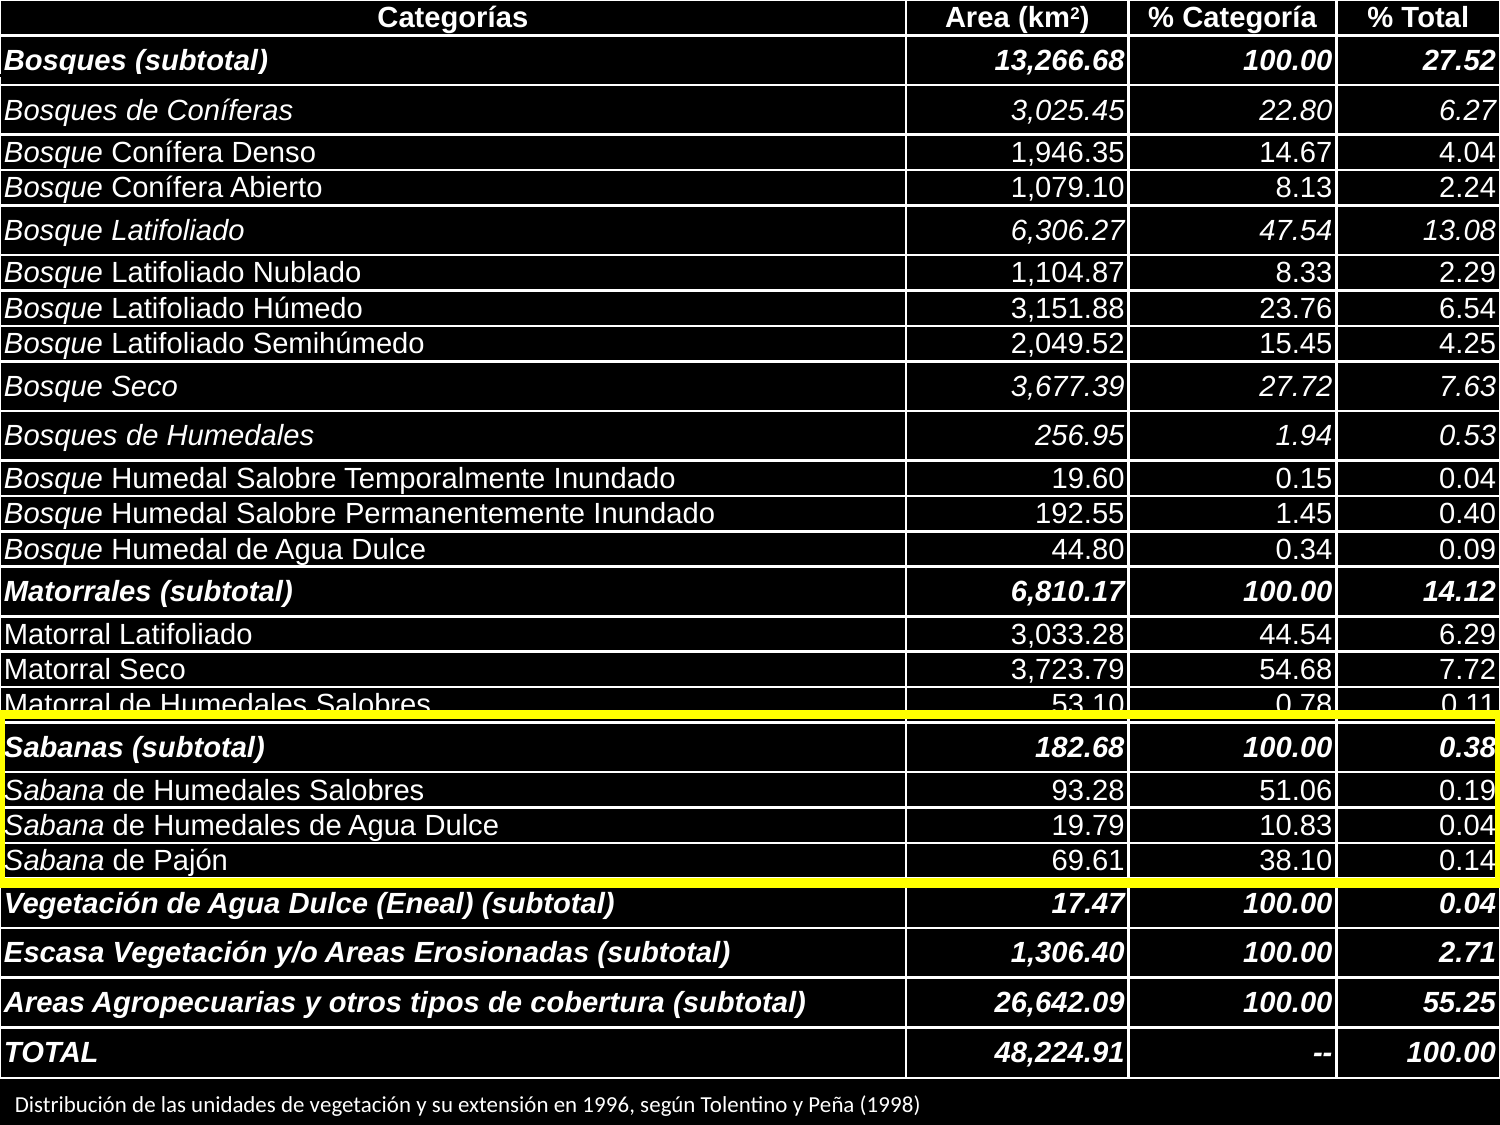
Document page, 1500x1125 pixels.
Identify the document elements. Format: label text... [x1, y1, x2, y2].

table_header Area (km2) [907, 1, 1127, 34]
table_cell 0.40 [1338, 497, 1499, 530]
table_cell 53.10 [1112, 696, 1120, 710]
table_cell 0.04 [1338, 462, 1499, 495]
table_cell Bosque Humedal Salobre Temporalmente Inundado [1, 462, 905, 495]
table_cell 0.34 [1130, 533, 1335, 565]
table_cell 0.11 [1445, 696, 1453, 710]
table_cell 13.08 [1338, 207, 1499, 254]
table_cell 1,104.87 [907, 256, 1127, 289]
table_cell 192.55 [907, 497, 1127, 530]
table_cell 8.13 [1130, 171, 1335, 204]
table_cell 7.63 [1338, 363, 1499, 410]
table_cell 100.00 [1338, 1029, 1499, 1077]
table_cell 48,224.91 [907, 1029, 1127, 1077]
table_cell 6.54 [1338, 292, 1499, 325]
table_cell 100.00 [1130, 37, 1335, 84]
table_cell 1,079.10 [907, 171, 1127, 204]
table_cell 0.38 [1338, 724, 1495, 771]
table_cell 2.24 [1338, 171, 1499, 204]
table_cell Bosques (subtotal) [1, 37, 905, 84]
table_cell Vegetación de Agua Dulce (Eneal) (subtotal) [1, 888, 905, 927]
table_cell 14.67 [1130, 136, 1335, 169]
table_cell 6.27 [1338, 86, 1499, 133]
table_cell 4.25 [1338, 327, 1499, 360]
table_cell 38.10 [1130, 844, 1335, 877]
table_cell Escasa Vegetación y/o Areas Erosionadas (subtotal) [1, 929, 905, 976]
table_cell 2.29 [1338, 256, 1499, 289]
table_cell Bosque Seco [1, 363, 905, 410]
table_cell 19.60 [907, 462, 1127, 495]
table_cell 55.25 [1338, 979, 1499, 1026]
table_cell 27.52 [1338, 37, 1499, 84]
table_cell Bosques de Humedales [1, 412, 905, 459]
table_cell Matorral Latifoliado [1, 618, 905, 650]
table_cell 14.12 [1338, 568, 1499, 615]
table_cell Sabana de Pajón [5, 844, 905, 877]
table_cell 182.68 [907, 724, 1127, 771]
table_cell 69.61 [907, 844, 1127, 877]
table_cell 0.11 [1338, 688, 1499, 710]
table_cell 2,049.52 [907, 327, 1127, 360]
table_cell 100.00 [1130, 724, 1335, 771]
table_cell Bosque Latifoliado Semihúmedo [1, 327, 905, 360]
table_cell 100.00 [1130, 568, 1335, 615]
table_cell Bosque Conífera Abierto [1, 171, 905, 204]
table_cell 0.04 [1338, 888, 1499, 927]
table_cell 47.54 [1130, 207, 1335, 254]
table_cell 2.71 [1338, 929, 1499, 976]
table_cell 0.04 [1338, 809, 1495, 842]
table_cell 10.83 [1130, 809, 1335, 842]
table_cell 0.78 [1279, 696, 1287, 710]
table_cell Bosque Humedal Salobre Permanentemente Inundado [1, 497, 905, 530]
table_cell 0.15 [1130, 462, 1335, 495]
table_header % Categoría [1130, 1, 1335, 34]
table_cell 100.00 [1130, 929, 1335, 976]
table_header Categorías [1, 1, 905, 34]
table_cell 1,306.40 [907, 929, 1127, 976]
table_cell 23.76 [1130, 292, 1335, 325]
table_cell 15.45 [1130, 327, 1335, 360]
text_box Distribución de las unidades de vegetación y su extensión en 1996, según Tolentino y Peña (1998) [0, 1082, 1500, 1125]
table_cell Bosque Humedal de Agua Dulce [1, 533, 905, 565]
table_cell Sabanas (subtotal) [5, 724, 905, 771]
table_cell 3,151.88 [907, 292, 1127, 325]
table_cell TOTAL [1, 1029, 905, 1077]
table_cell 13,266.68 [907, 37, 1127, 84]
table_cell 0.78 [1130, 688, 1335, 710]
table_cell Matorral Seco [1, 653, 905, 686]
table_cell Matorrales (subtotal) [1, 568, 905, 615]
table_cell 6.29 [1338, 618, 1499, 650]
table_cell Sabana de Humedales Salobres [5, 773, 905, 806]
table_cell 3,723.79 [907, 653, 1127, 686]
table_cell 6,306.27 [907, 207, 1127, 254]
table_cell Sabana de Humedales de Agua Dulce [5, 809, 905, 842]
table_cell 51.06 [1130, 773, 1335, 806]
table_cell 26,642.09 [907, 979, 1127, 1026]
table_cell 44.54 [1130, 618, 1335, 650]
table_cell 3,033.28 [907, 618, 1127, 650]
table_cell Bosque Latifoliado [1, 207, 905, 254]
table_cell Matorral de Humedales Salobres [1, 688, 905, 710]
table_cell 54.68 [1130, 653, 1335, 686]
table_cell 93.28 [907, 773, 1127, 806]
table_header % Total [1338, 1, 1499, 34]
table_cell 0.14 [1338, 844, 1495, 877]
table_cell 27.72 [1130, 363, 1335, 410]
table_cell Areas Agropecuarias y otros tipos de cobertura (subtotal) [1, 979, 905, 1026]
table_cell 100.00 [1130, 888, 1335, 927]
table_cell Bosque Latifoliado Nublado [1, 256, 905, 289]
table_cell 22.80 [1130, 86, 1335, 133]
table_cell 0.09 [1338, 533, 1499, 565]
table_cell 3,025.45 [907, 86, 1127, 133]
table_cell Bosques de Coníferas [1, 86, 905, 133]
table_cell 7.72 [1338, 653, 1499, 686]
table_cell 1.94 [1130, 412, 1335, 459]
table_cell 256.95 [907, 412, 1127, 459]
table_cell 3,677.39 [907, 363, 1127, 410]
table_cell 1.45 [1130, 497, 1335, 530]
table_cell 8.33 [1130, 256, 1335, 289]
table_cell 100.00 [1130, 979, 1335, 1026]
table_cell Bosque Conífera Denso [1, 136, 905, 169]
table_cell 0.19 [1338, 773, 1495, 806]
table_cell 0.53 [1338, 412, 1499, 459]
table_cell 6,810.17 [907, 568, 1127, 615]
table_cell 1,946.35 [907, 136, 1127, 169]
table_cell Bosque Latifoliado Húmedo [1, 292, 905, 325]
table_cell 44.80 [907, 533, 1127, 565]
table_cell -- [1130, 1029, 1335, 1077]
table_cell 4.04 [1338, 136, 1499, 169]
table_cell 19.79 [907, 809, 1127, 842]
table_cell 53.10 [907, 688, 1127, 710]
table_cell 17.47 [907, 888, 1127, 927]
